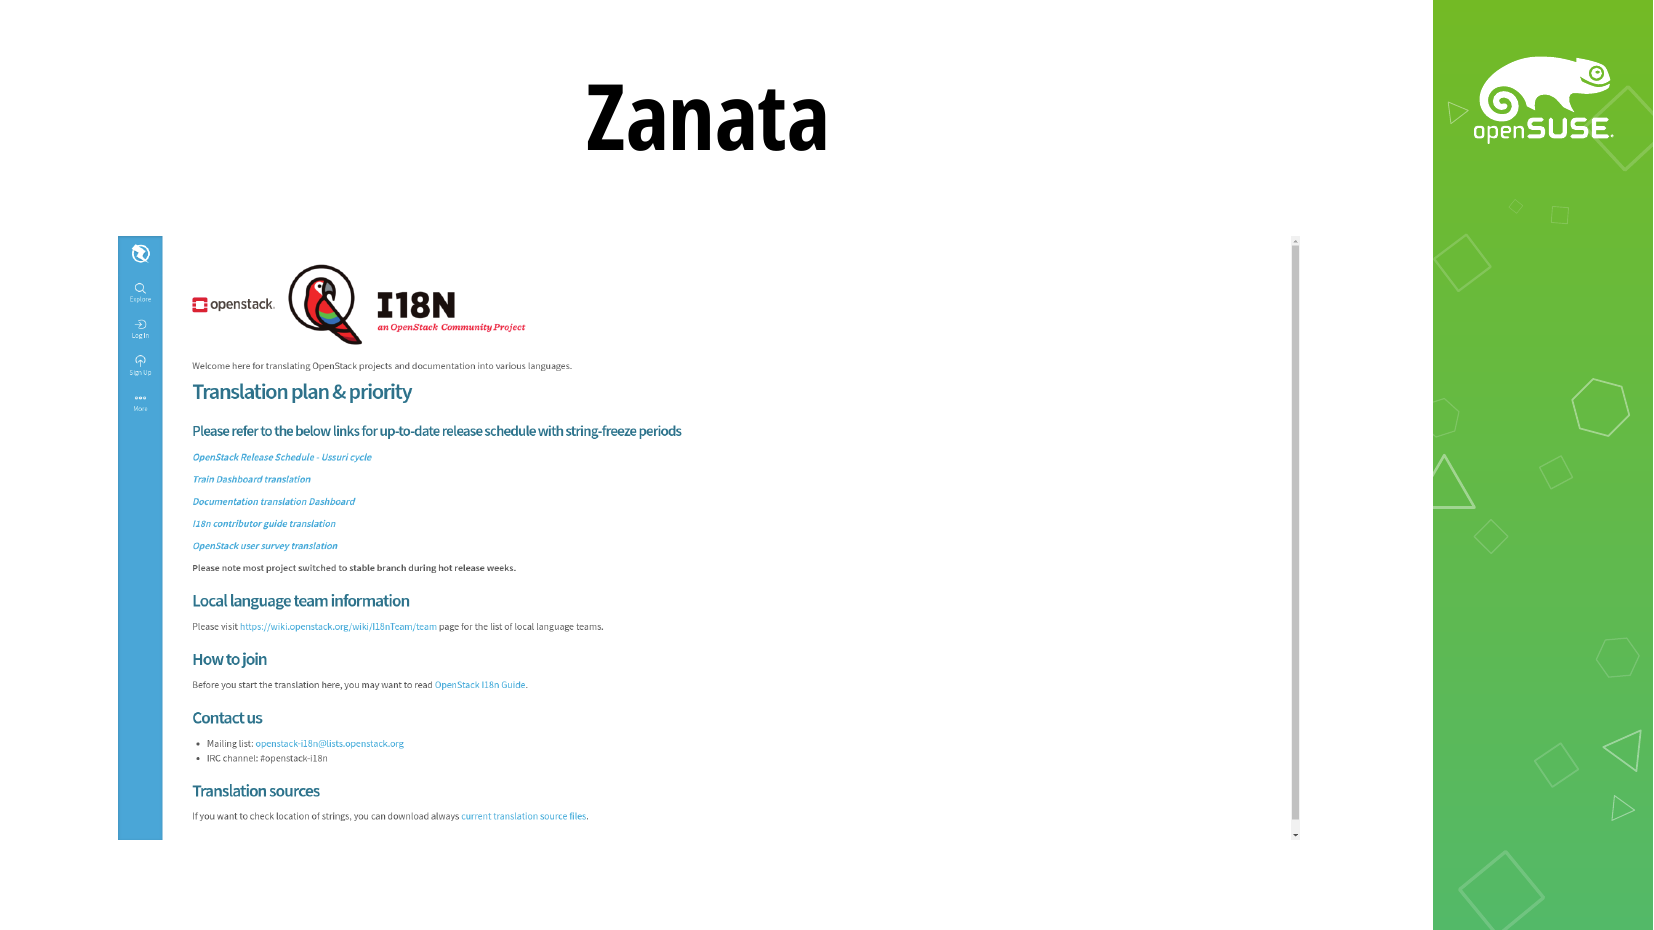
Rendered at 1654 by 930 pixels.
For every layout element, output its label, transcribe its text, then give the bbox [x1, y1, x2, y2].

title Zanata [82, 37, 1336, 193]
picture [118, 236, 1300, 840]
